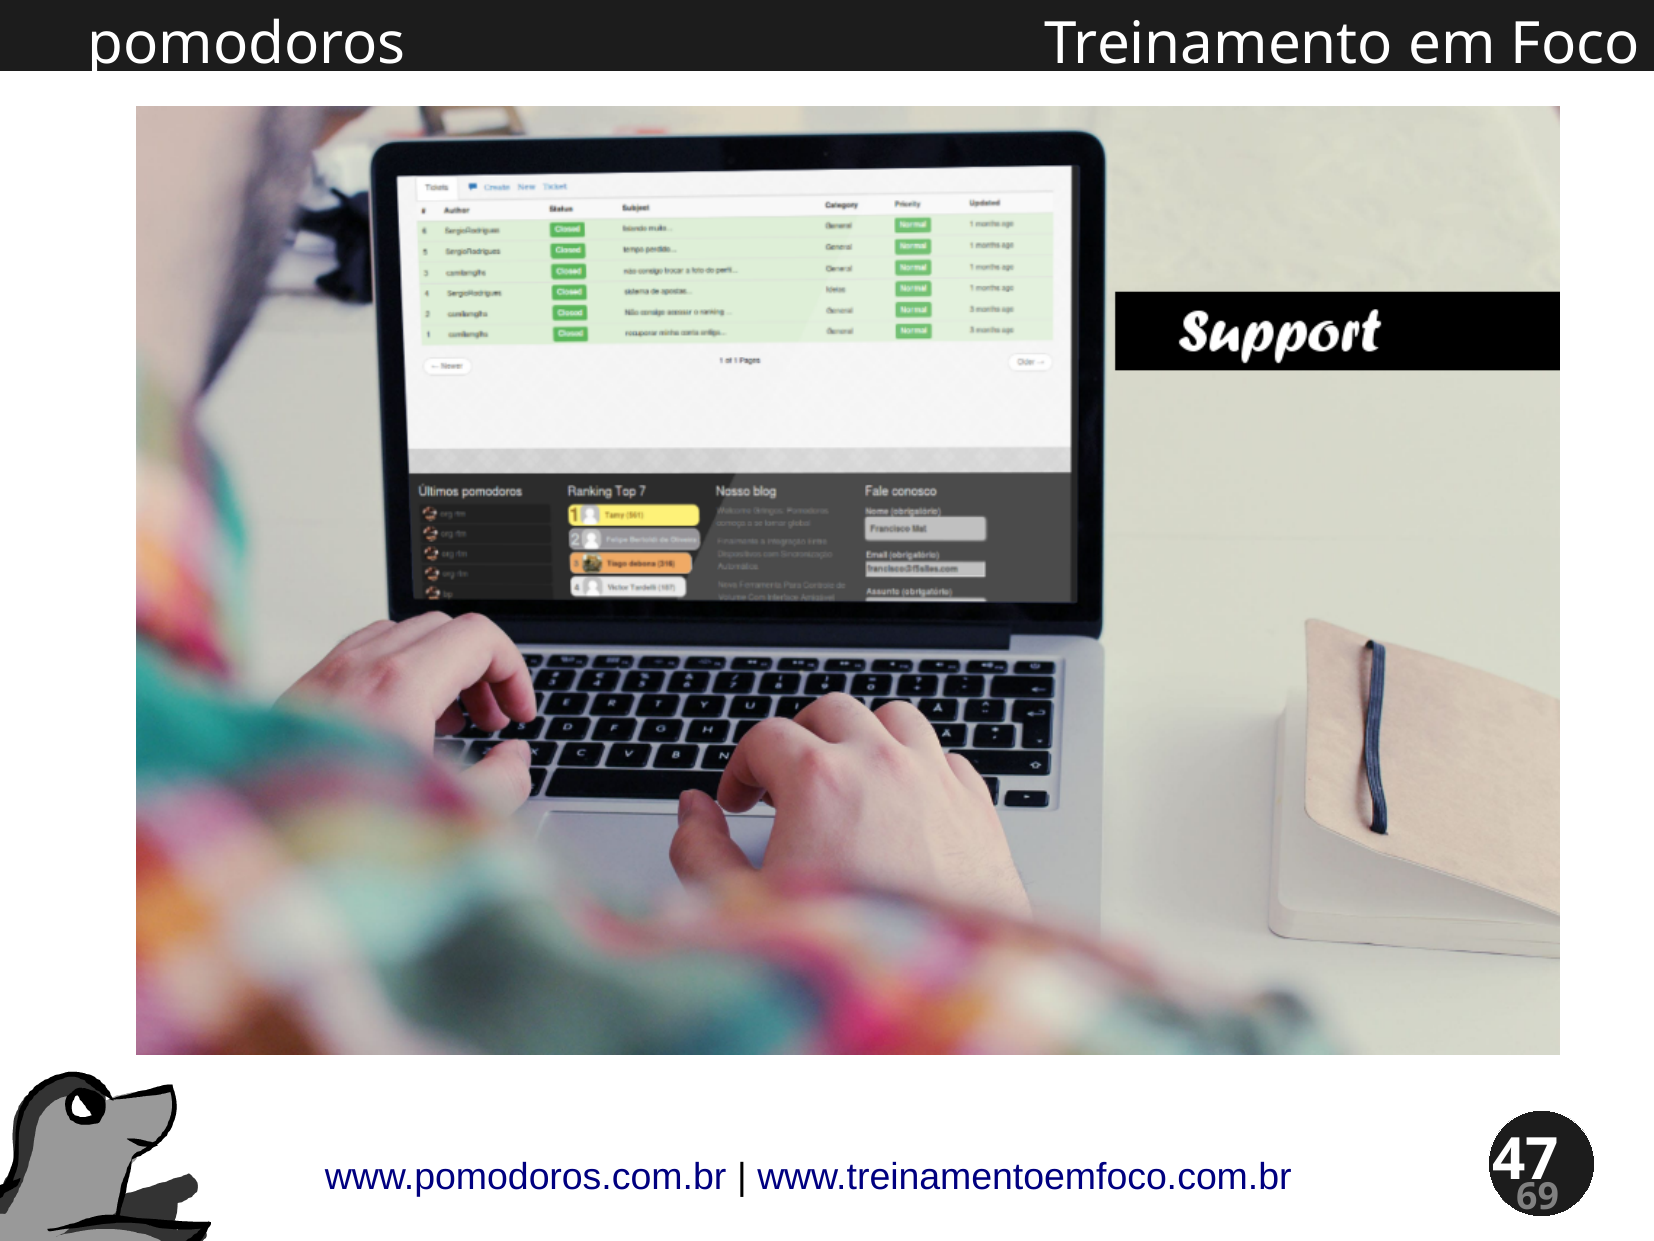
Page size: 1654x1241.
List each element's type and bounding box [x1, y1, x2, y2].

picture [0, 106, 1560, 1241]
